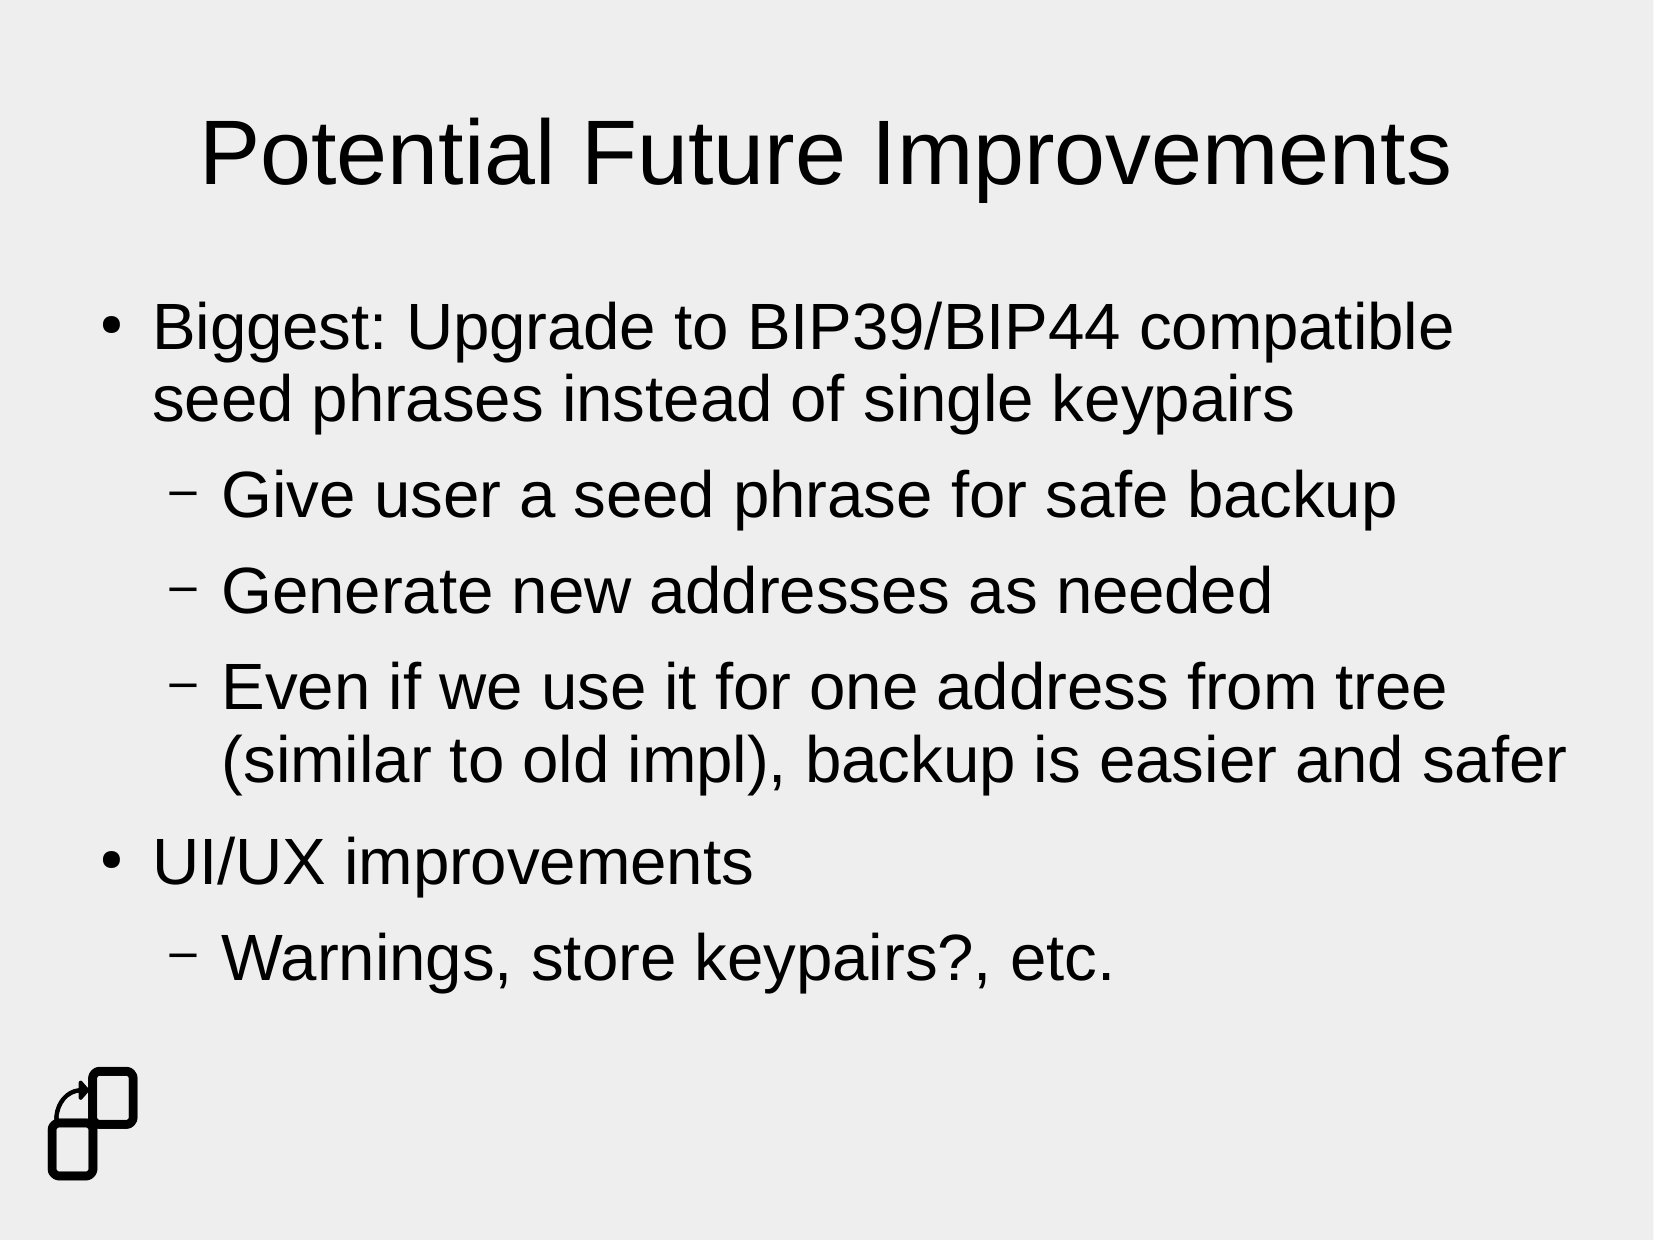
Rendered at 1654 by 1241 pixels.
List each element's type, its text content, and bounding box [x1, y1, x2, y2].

list Biggest: Upgrade to BIP39/BIP44 compatible seed phrases instead of single keypairs Give user a seed phrase for safe backup Generate new addresses as needed Even if we use it for one address from tree (similar to old impl), backup is easier and safer UI/UX improvements Warnings, store keypairs?, etc. [82, 290, 1571, 1010]
title Potential Future Improvements [82, 49, 1571, 257]
picture [30, 1062, 153, 1186]
